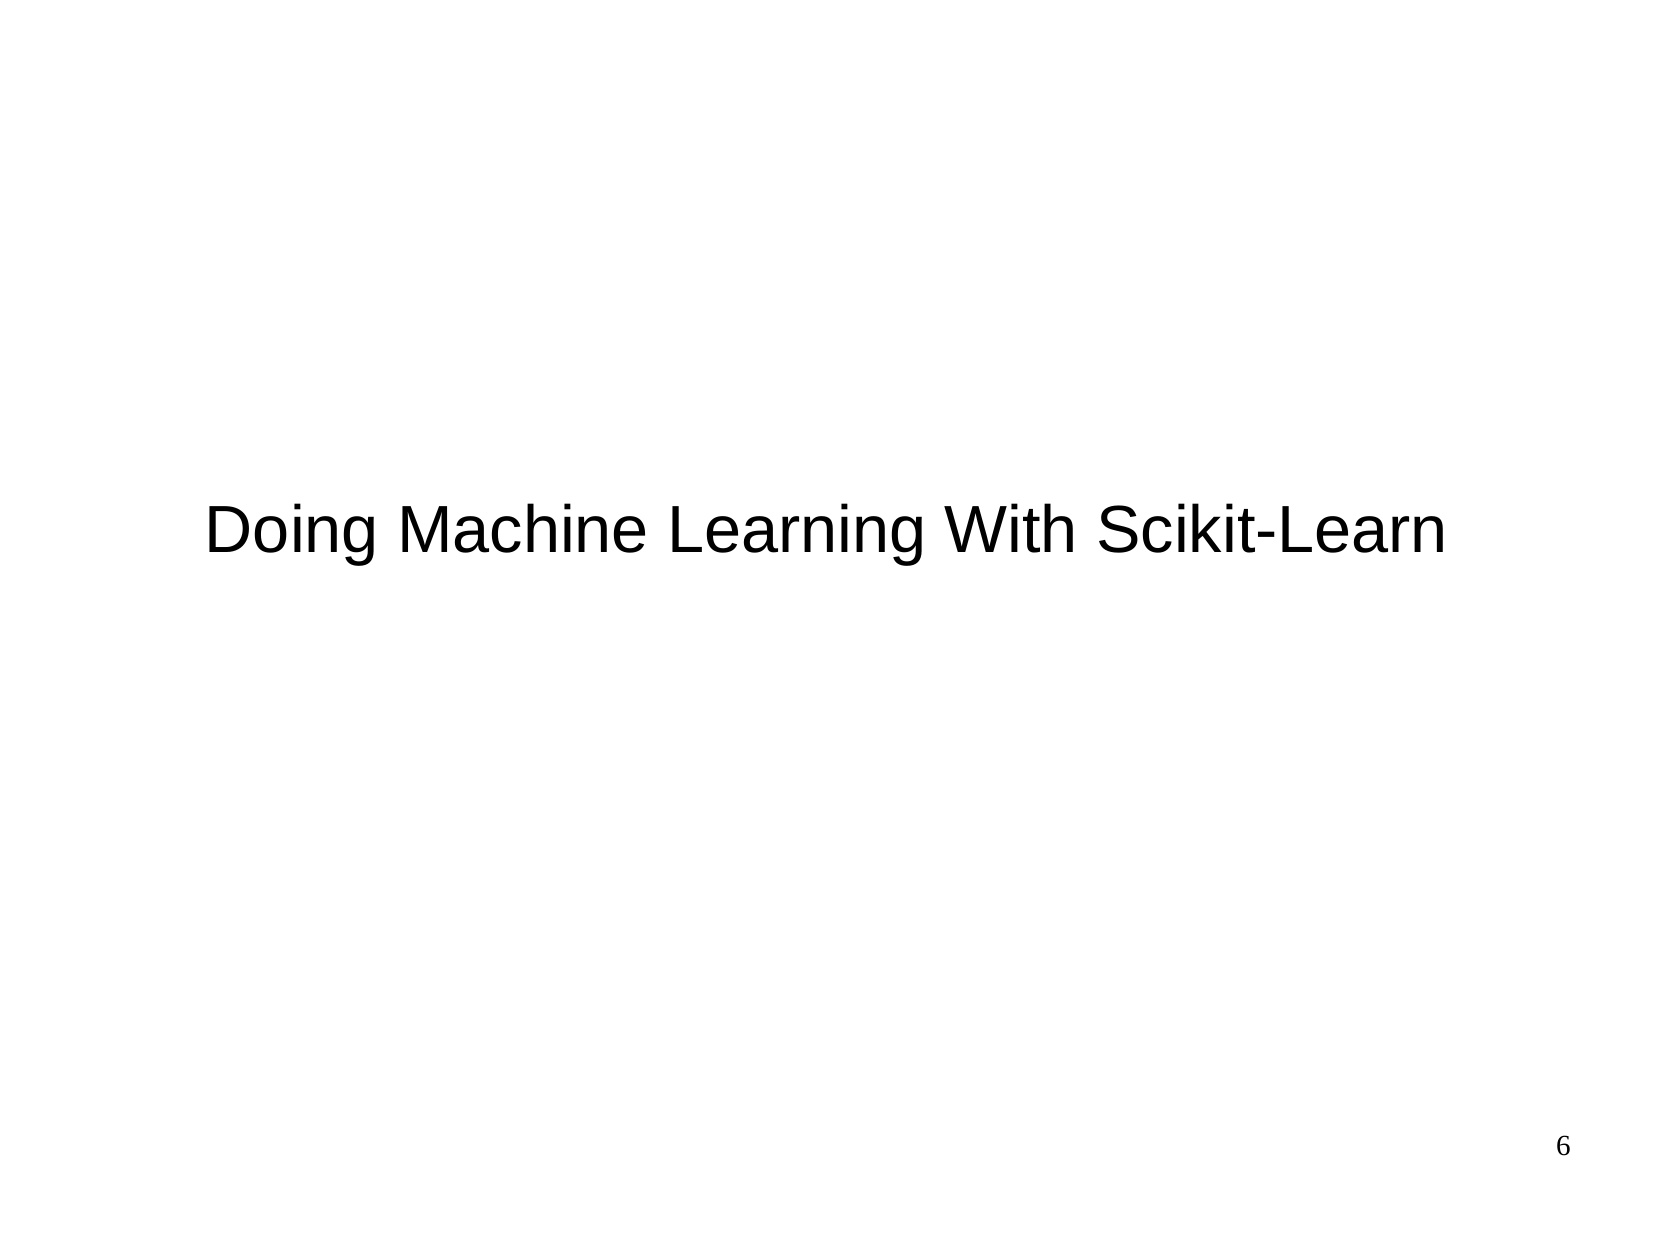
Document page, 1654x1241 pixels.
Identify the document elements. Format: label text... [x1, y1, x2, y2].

subtitle Doing Machine Learning With Scikit-Learn [82, 49, 1571, 1010]
